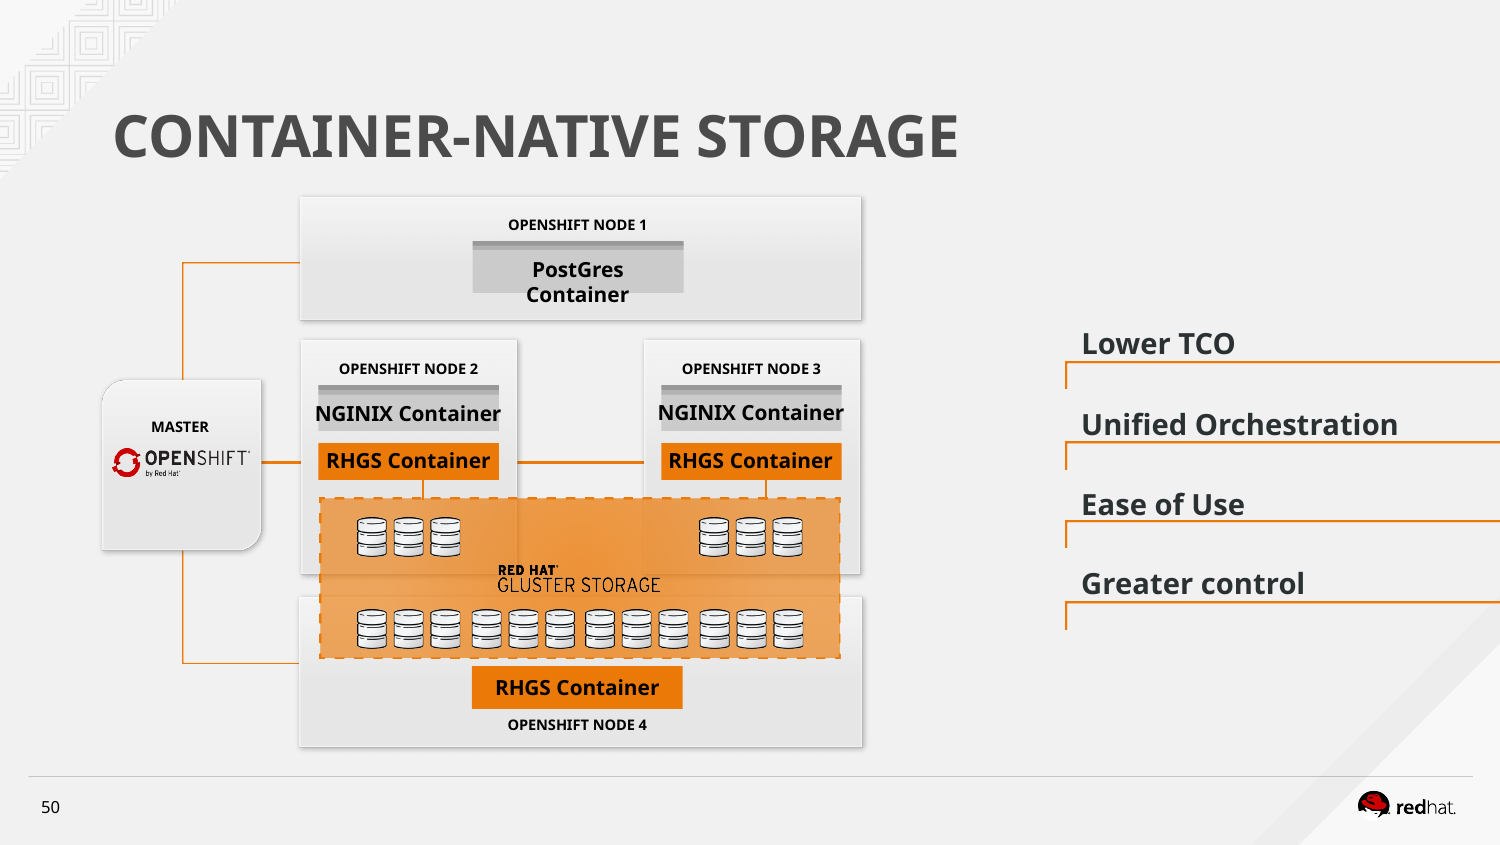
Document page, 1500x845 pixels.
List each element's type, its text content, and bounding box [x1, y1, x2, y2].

text_box RHGS Container [471, 666, 683, 699]
text_box Greater control [1073, 557, 1461, 590]
text_box OPENSHIFT NODE 4 [471, 708, 683, 741]
text_box OPENSHIFT NODE 1 [472, 208, 683, 241]
text_box OPENSHIFT NODE 3 [661, 352, 842, 385]
text_box PostGres Container [472, 248, 683, 281]
text_box NGINIX Container [301, 392, 515, 425]
slide_number <number> [0, 787, 75, 833]
text_box NGINIX Container [645, 391, 858, 424]
text_box RHGS Container [301, 440, 515, 473]
title CONTAINER-NATIVE STORAGE [112, 0, 1388, 169]
text_box OPENSHIFT NODE 2 [318, 352, 499, 385]
text_box MASTER [115, 410, 245, 443]
picture [0, 0, 1500, 845]
text_box Lower TCO [1073, 318, 1306, 351]
text_box RHGS Container [644, 440, 857, 473]
text_box Ease of Use [1073, 478, 1461, 512]
text_box Unified Orchestration [1073, 398, 1461, 431]
